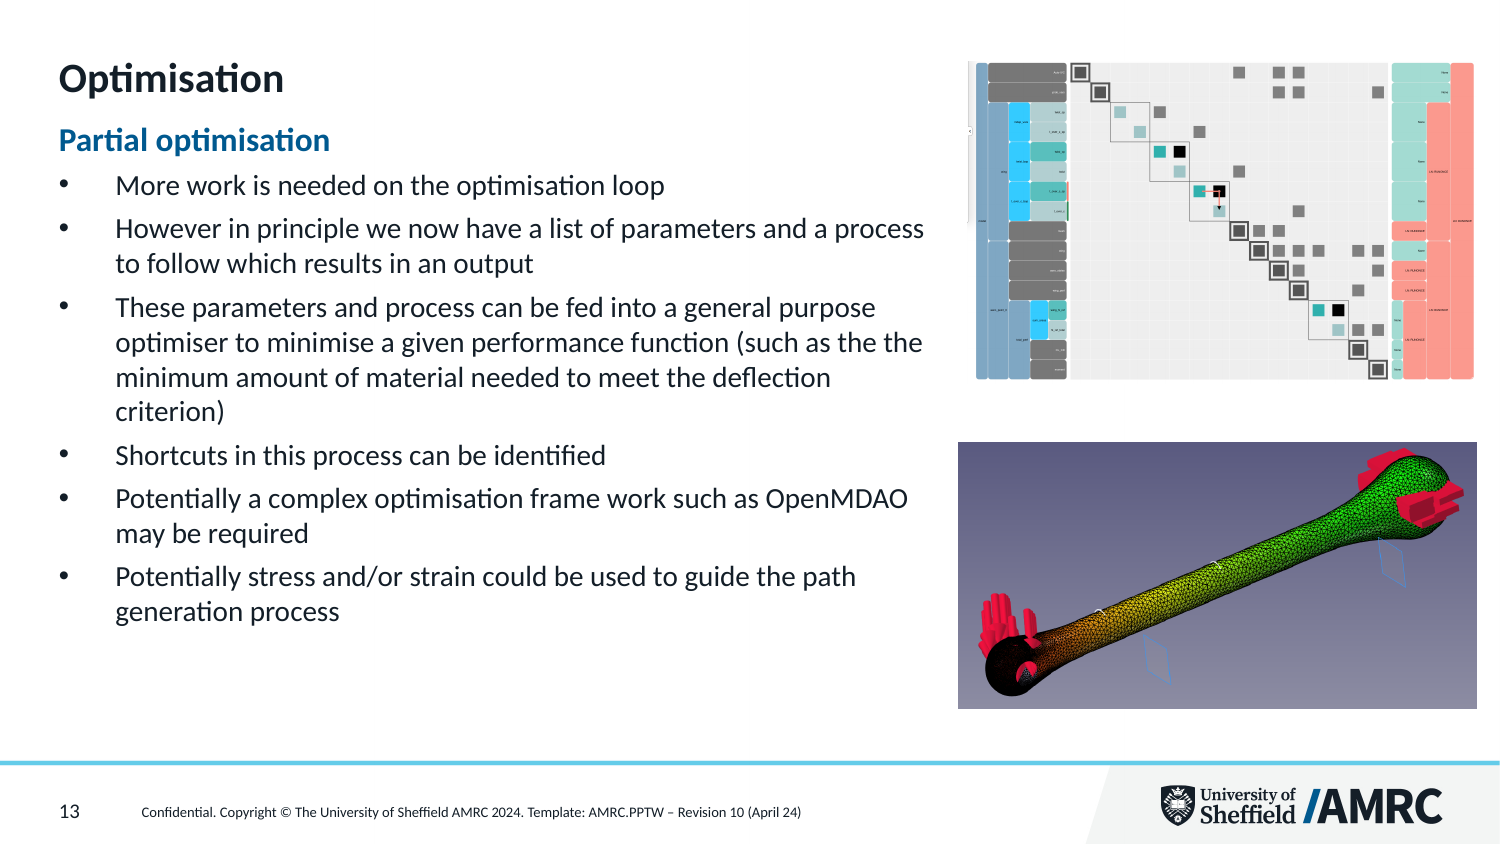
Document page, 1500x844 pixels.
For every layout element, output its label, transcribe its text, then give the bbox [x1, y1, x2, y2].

list Partial optimisation More work is needed on the optimisation loop However in principle we now have a list of parameters and a process to follow which results in an output These parameters and process can be fed into a general purpose optimiser to minimise a given performance function (such as the the minimum amount of material needed to meet the deflection criterion) Shortcuts in this process can be identified Potentially a complex optimisation frame work such as OpenMDAO may be required Potentially stress and/or strain could be used to guide the path generation process [59, 118, 945, 717]
title Optimisation [59, 50, 1029, 101]
picture [0, 0, 1500, 844]
